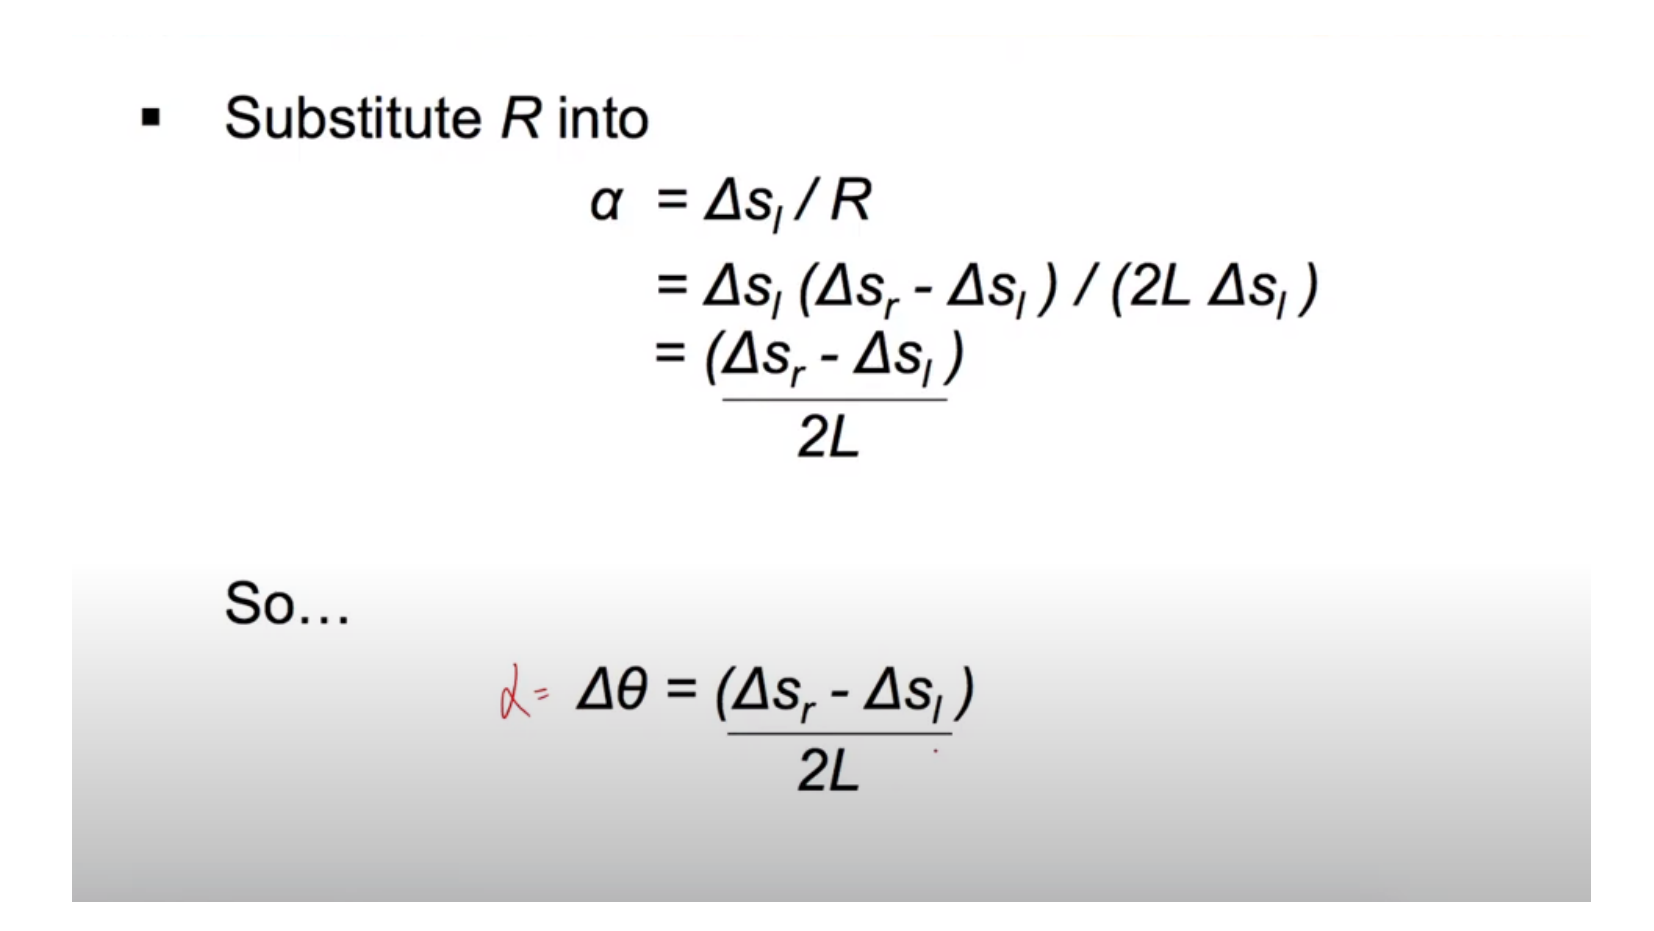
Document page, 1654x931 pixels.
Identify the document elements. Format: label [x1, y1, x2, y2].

picture [72, 35, 1591, 902]
